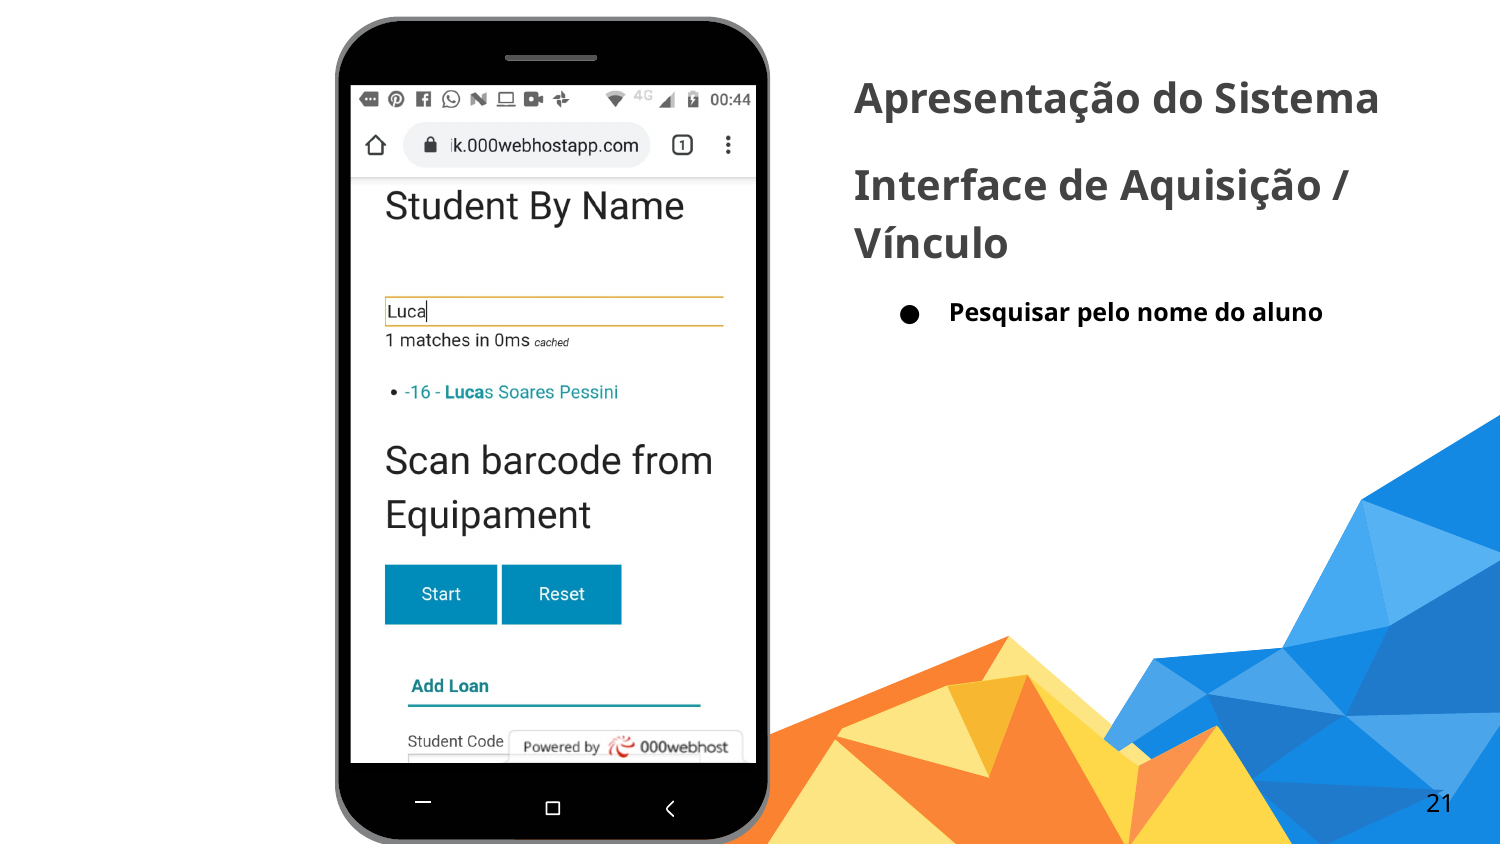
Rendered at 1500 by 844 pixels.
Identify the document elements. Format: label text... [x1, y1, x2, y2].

subtitle Pesquisar pelo nome do aluno [858, 281, 1373, 384]
text_box [335, 16, 771, 844]
picture [351, 86, 756, 773]
title Interface de Aquisição / Vínculo [839, 230, 1422, 282]
title Apresentação do Sistema [839, 49, 1471, 129]
slide_number <number> [1410, 772, 1500, 837]
